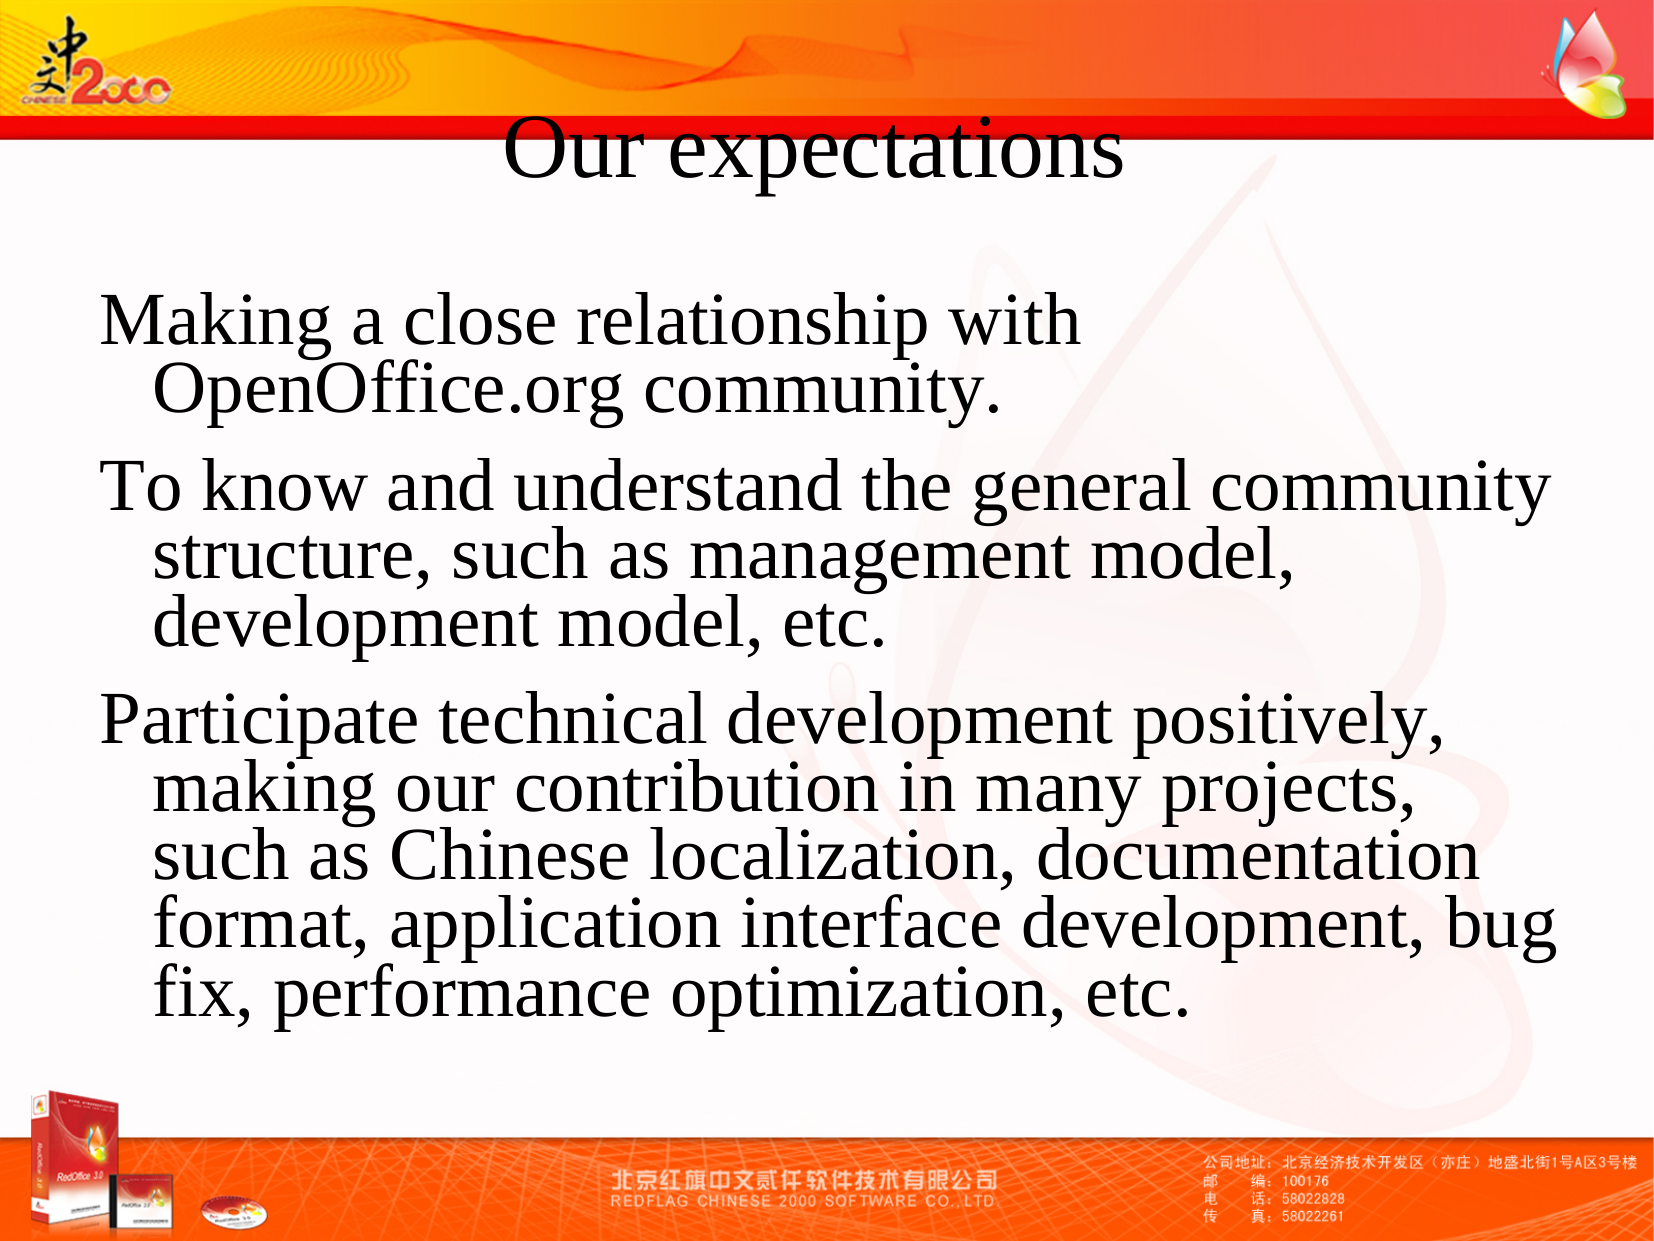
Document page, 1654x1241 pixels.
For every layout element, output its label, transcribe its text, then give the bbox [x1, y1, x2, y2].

list Making a close relationship with OpenOffice.org community. To know and understand the general community structure, such as management model, development model, etc. Participate technical development positively, making our contribution in many projects, such as Chinese localization, documentation format, application interface development, bug fix, performance optimization, etc. [82, 290, 1570, 1143]
picture [0, 0, 1654, 1241]
title Our expectations [82, 49, 1570, 256]
